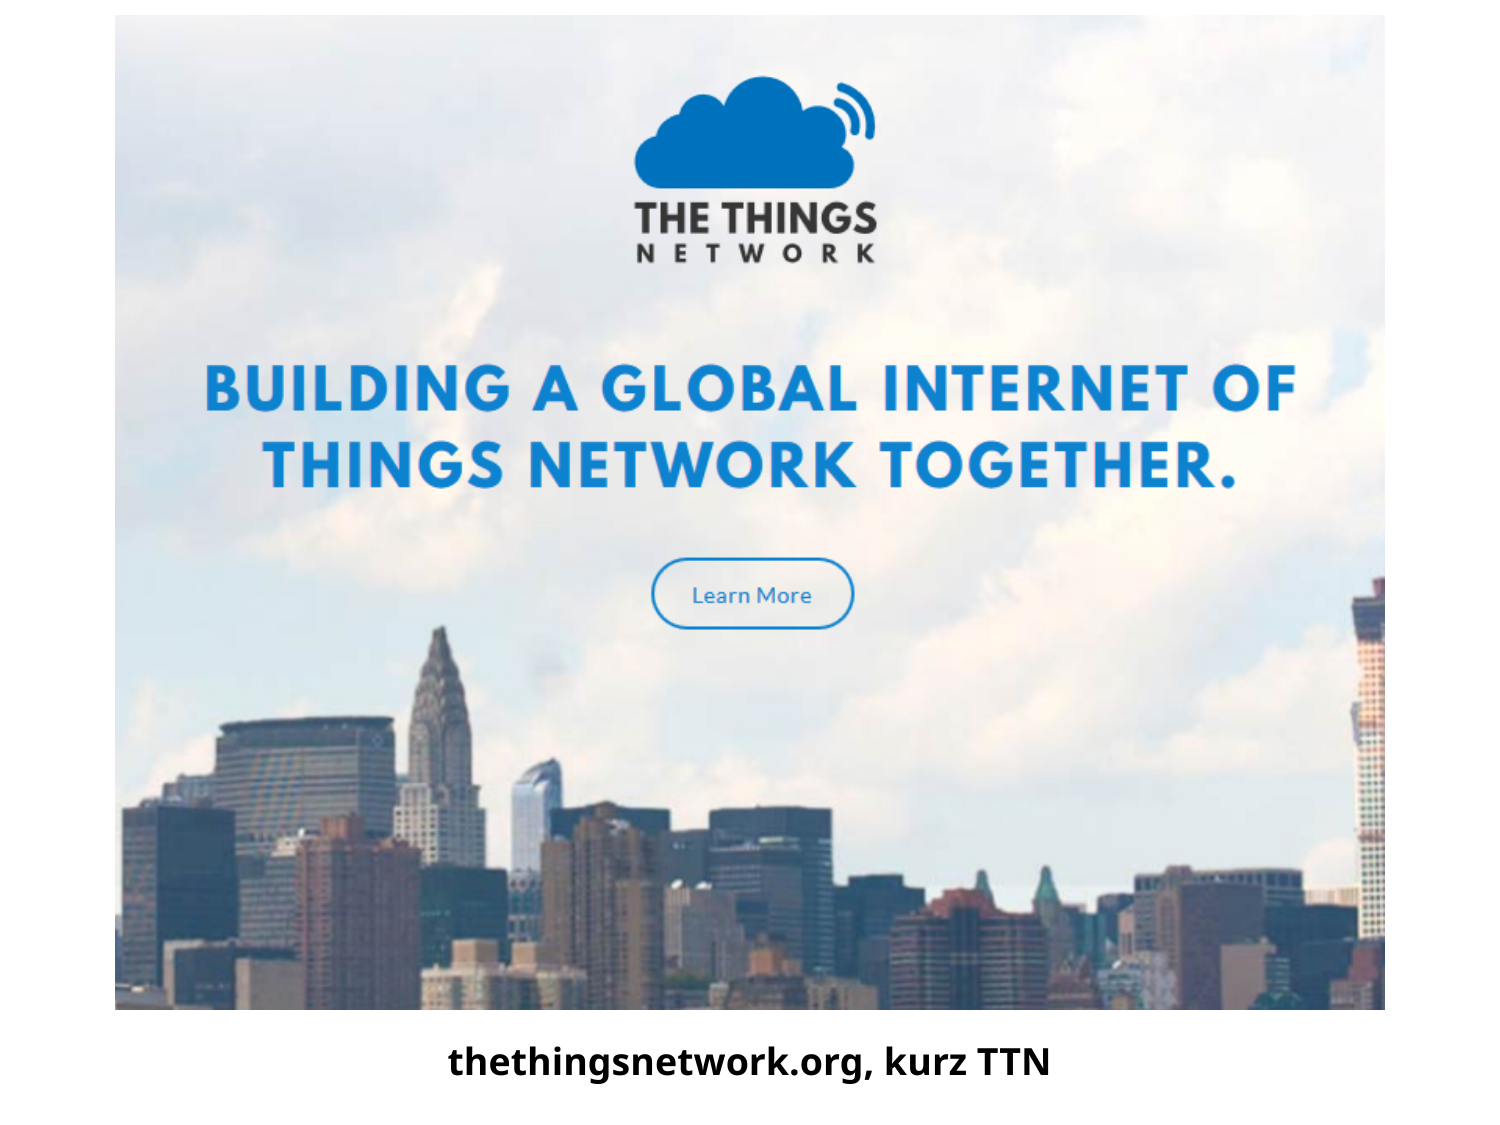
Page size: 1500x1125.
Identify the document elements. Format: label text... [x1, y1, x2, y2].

list thethingsnetwork.org, kurz TTN [51, 1023, 1449, 1089]
picture [115, 15, 1385, 1010]
